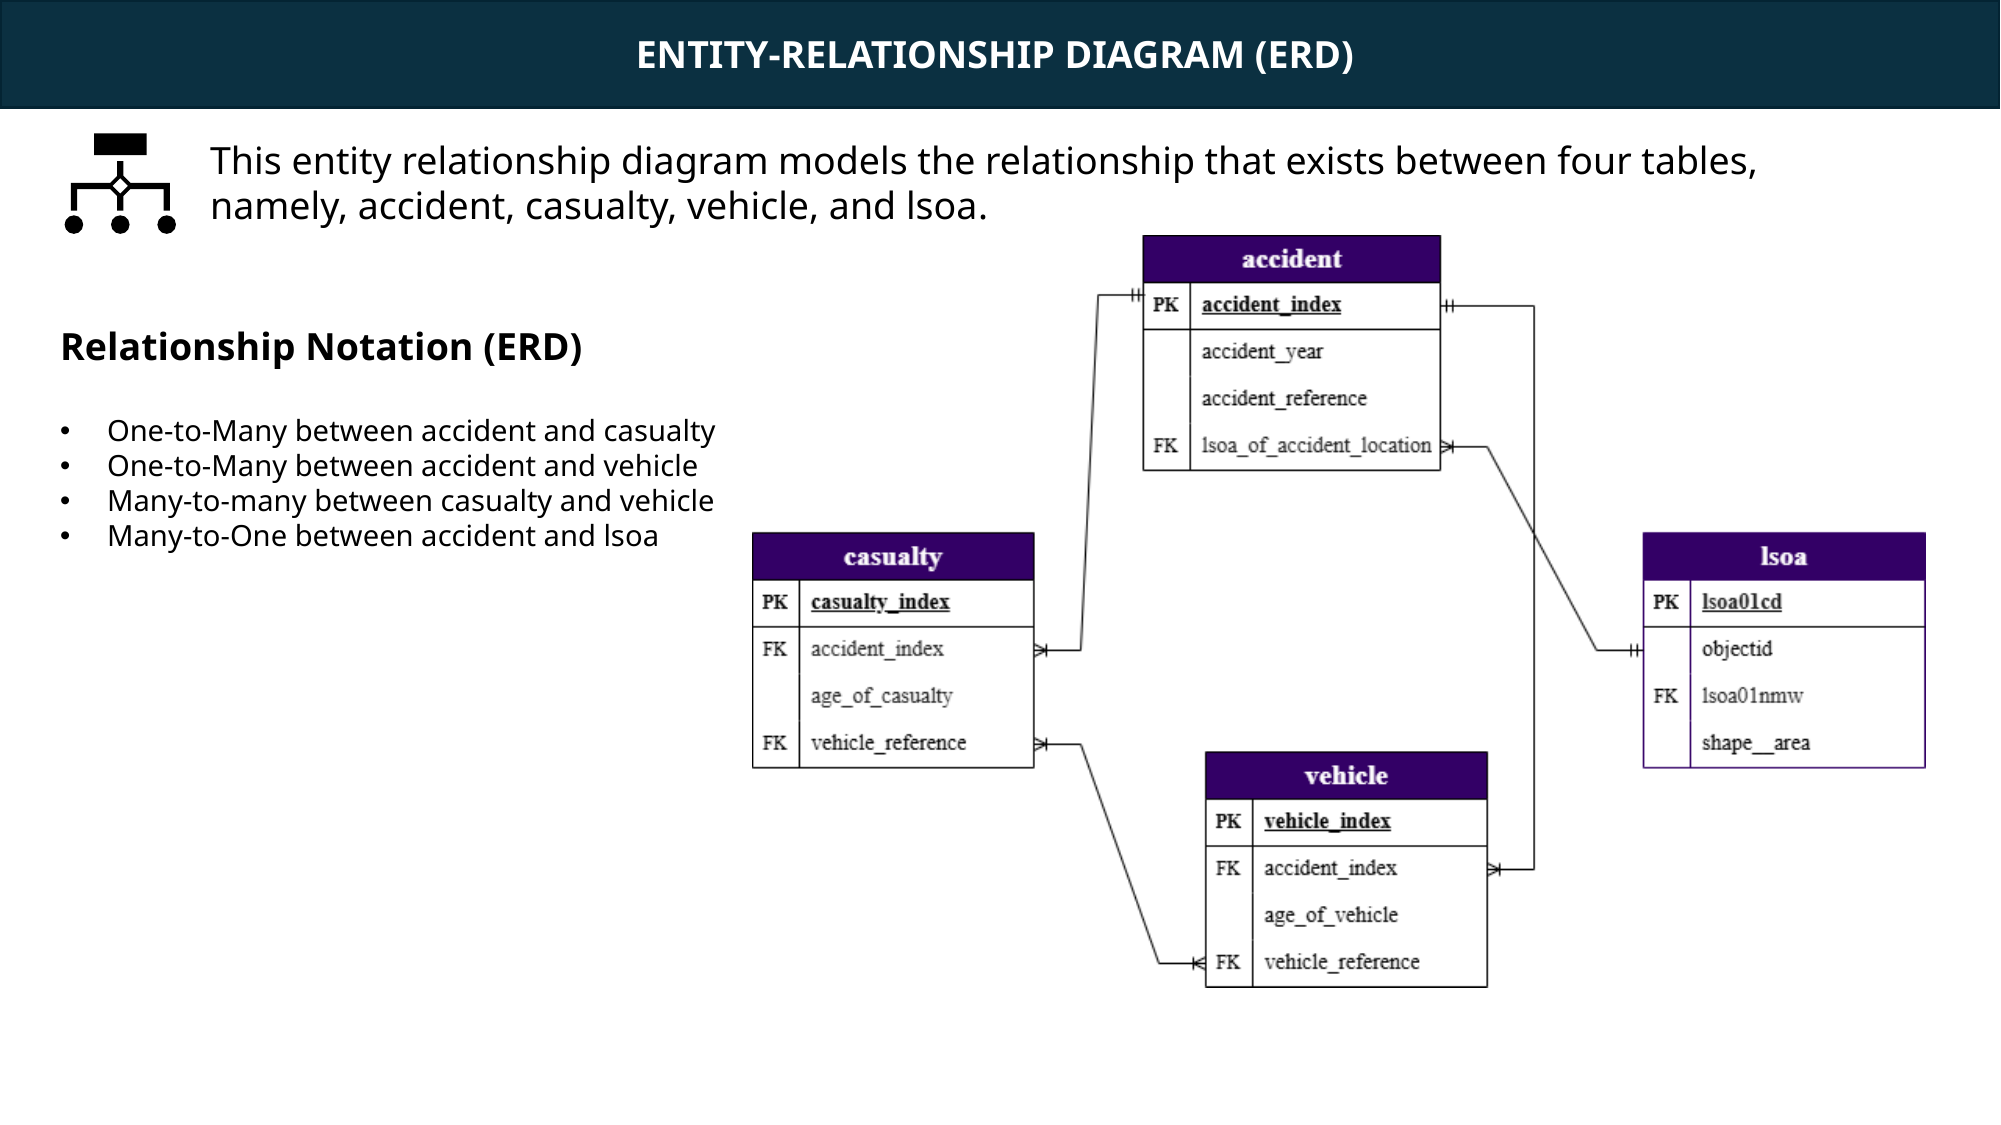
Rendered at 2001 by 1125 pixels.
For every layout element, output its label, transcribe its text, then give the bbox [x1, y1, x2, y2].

text_box This entity relationship diagram models the relationship that exists between four tables, namely, accident, casualty, vehicle, and lsoa. [195, 129, 1892, 236]
picture [45, 110, 196, 258]
text_box Relationship Notation (ERD) One-to-Many between accident and casualty One-to-Many between accident and vehicle Many-to-many between casualty and vehicle Many-to-One between accident and lsoa [45, 315, 707, 563]
text_box ENTITY-RELATIONSHIP DIAGRAM (ERD) [0, 0, 2000, 108]
picture [752, 235, 1926, 988]
